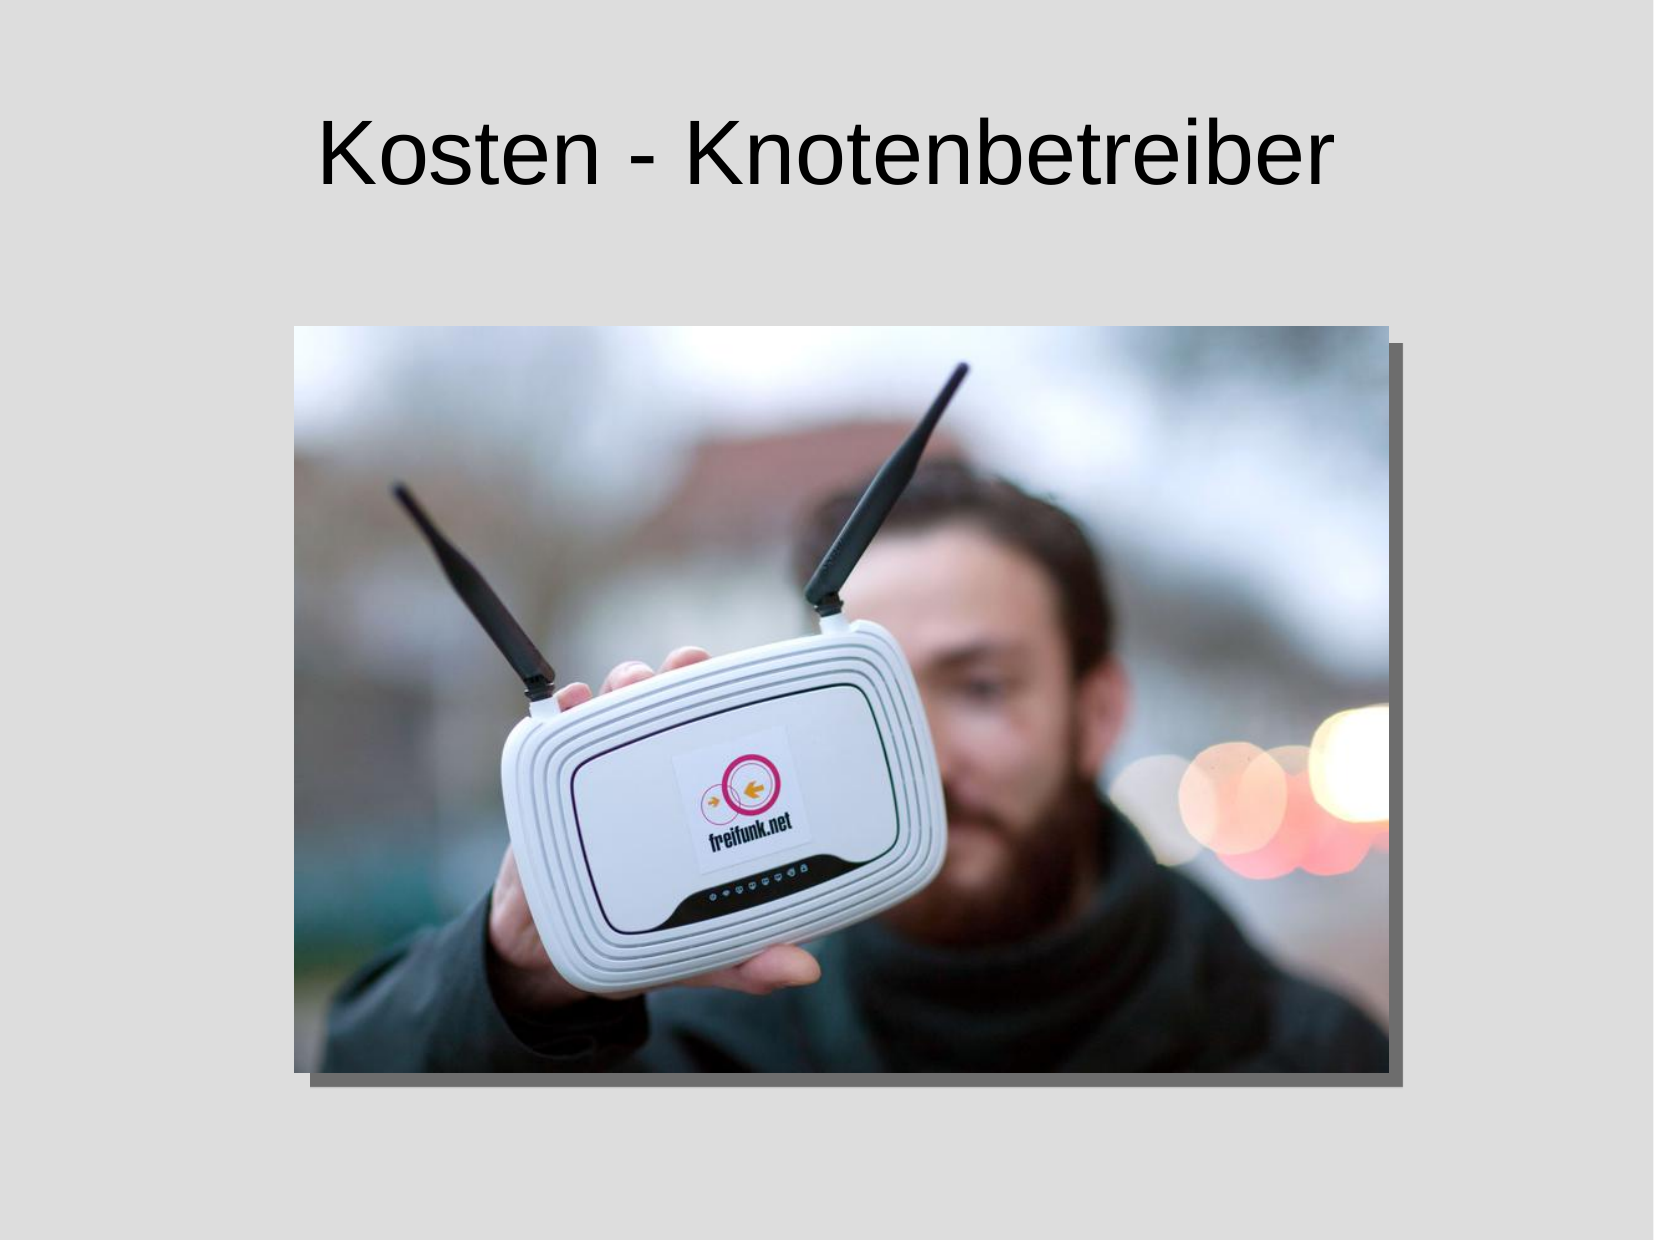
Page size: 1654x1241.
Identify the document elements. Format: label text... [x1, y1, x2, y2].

picture [294, 326, 1389, 1073]
title Kosten - Knotenbetreiber [82, 49, 1571, 257]
